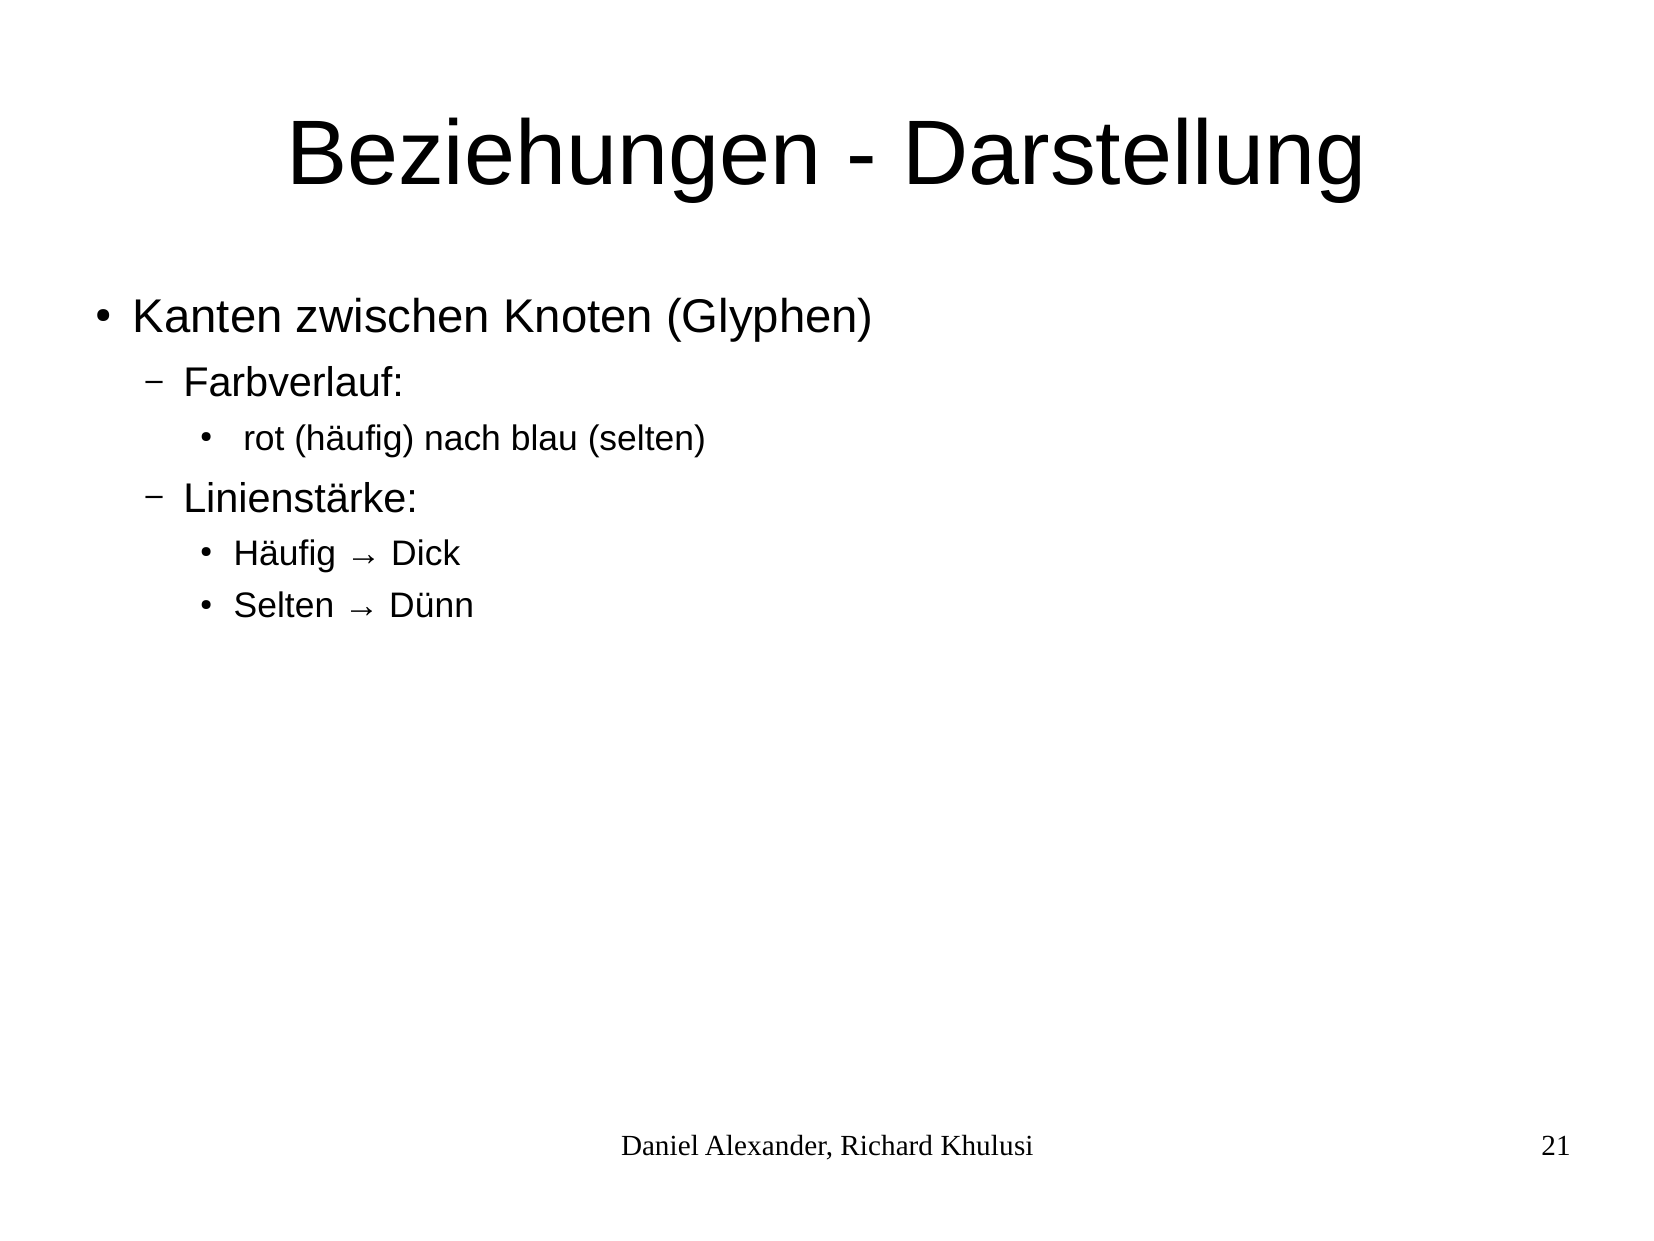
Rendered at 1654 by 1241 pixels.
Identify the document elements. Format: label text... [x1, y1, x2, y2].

list Kanten zwischen Knoten (Glyphen) Farbverlauf: rot (häufig) nach blau (selten) Linienstärke: Häufig → Dick Selten → Dünn [82, 290, 1571, 1010]
title Beziehungen - Darstellung [82, 49, 1571, 257]
